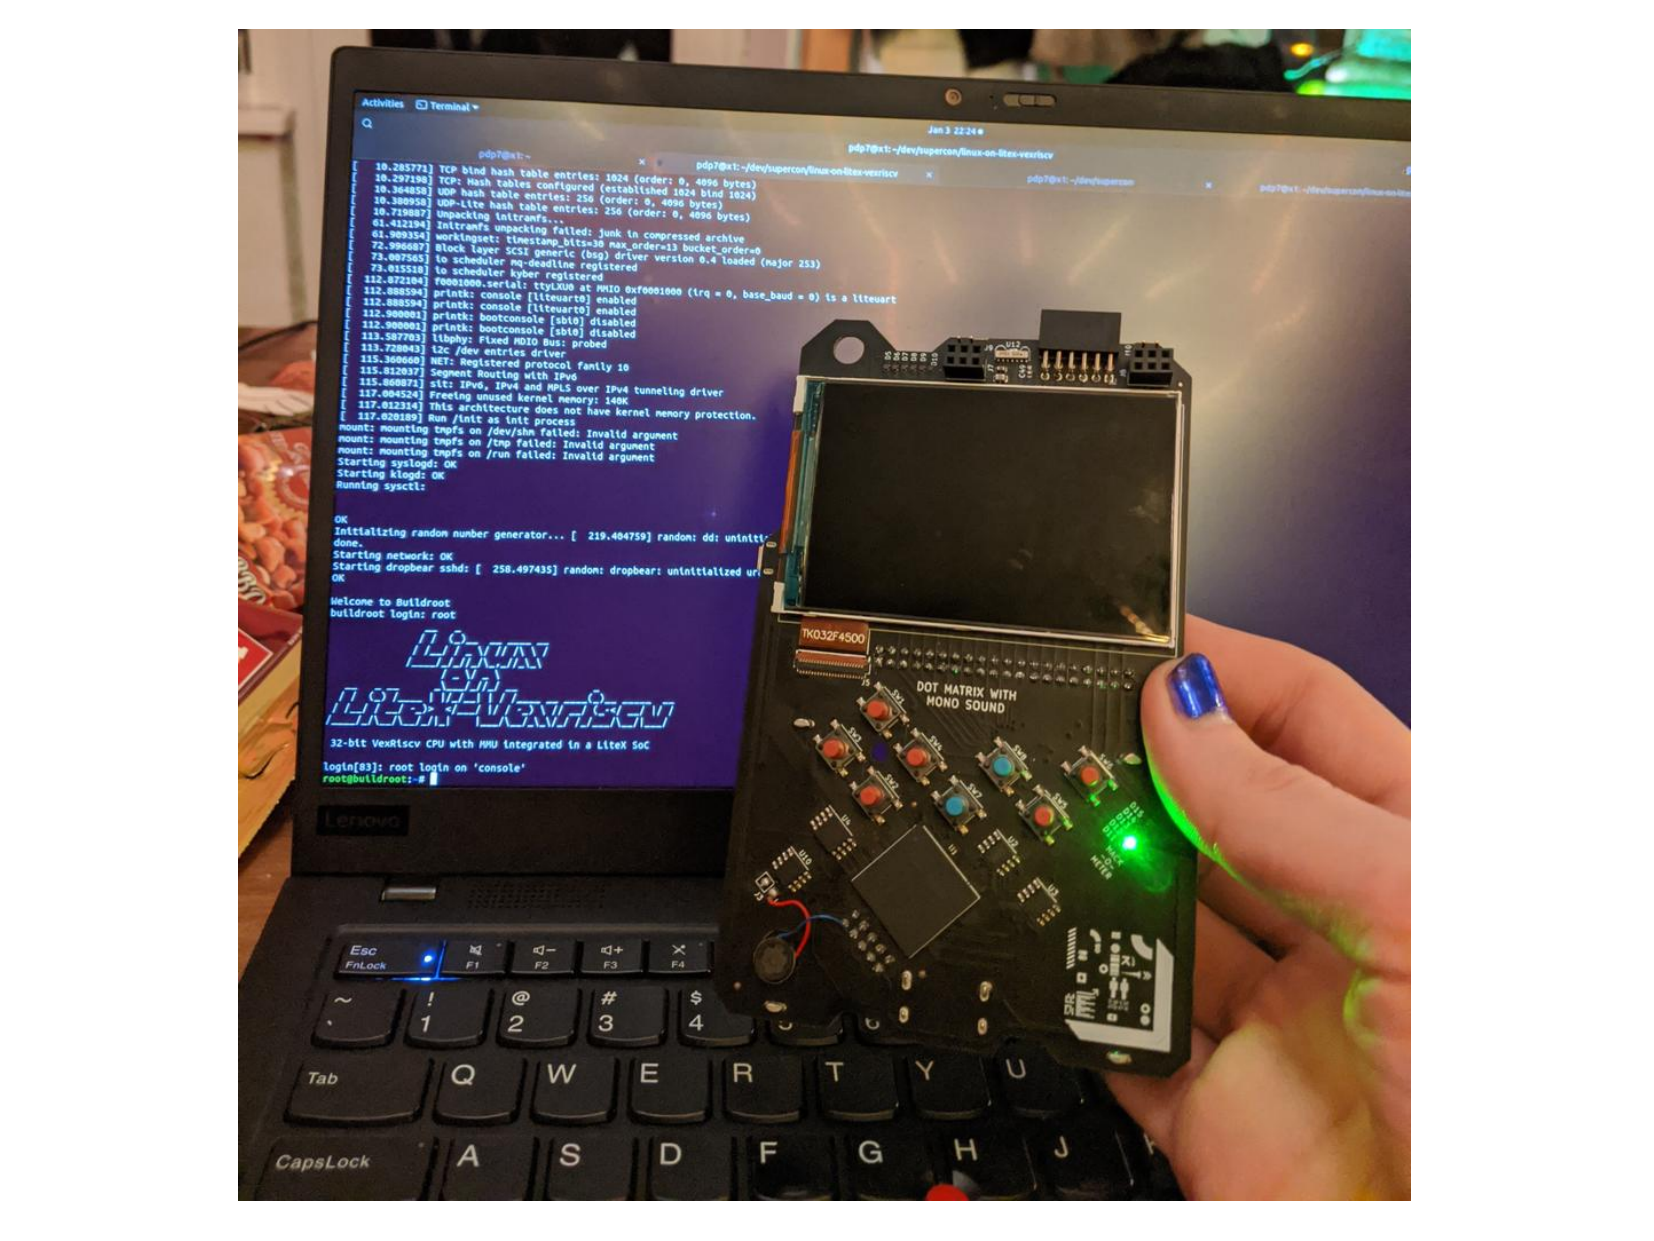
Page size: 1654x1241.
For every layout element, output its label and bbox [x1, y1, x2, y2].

picture [238, 29, 1411, 1201]
